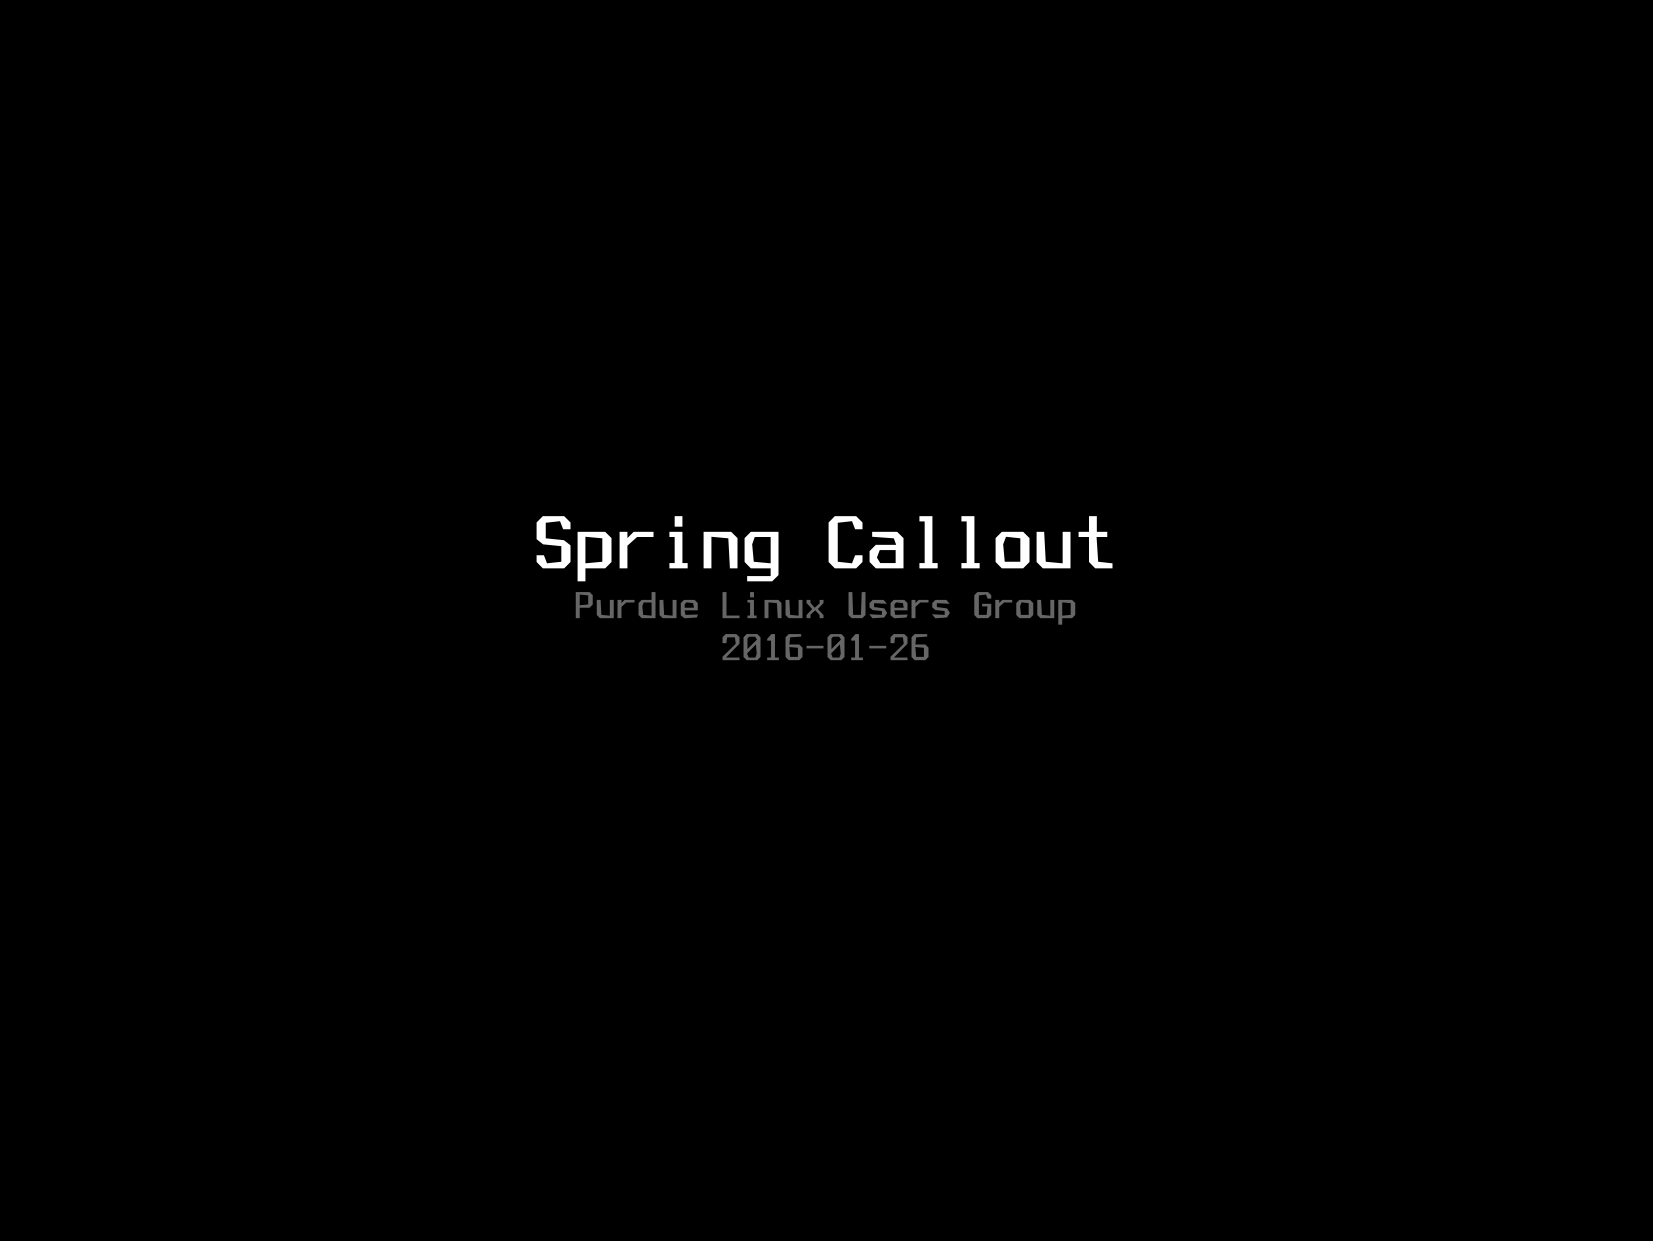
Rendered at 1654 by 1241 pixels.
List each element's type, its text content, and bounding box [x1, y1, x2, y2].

subtitle Spring Callout Purdue Linux Users Group 2016-01-26 [82, 225, 1571, 945]
